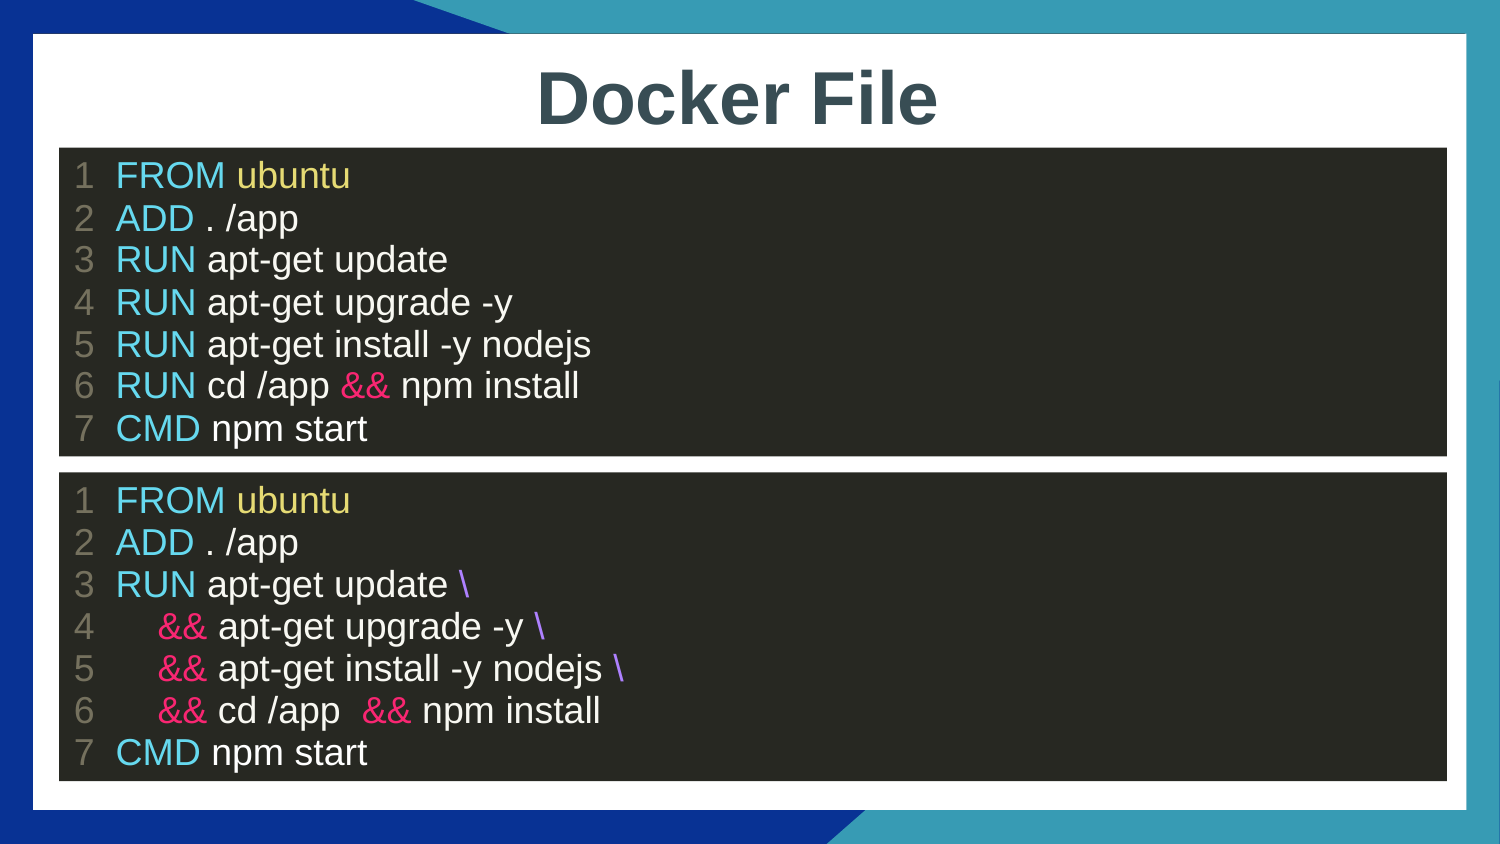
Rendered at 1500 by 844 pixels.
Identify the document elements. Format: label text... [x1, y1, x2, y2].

text_box 1 FROM ubuntu 2 ADD . /app 3 RUN apt-get update \ 4 && apt-get upgrade -y \ 5 && apt-get install -y nodejs \ 6 && cd /app && npm install 7 CMD npm start [59, 472, 1447, 782]
text_box 1 FROM ubuntu 2 ADD . /app 3 RUN apt-get update 4 RUN apt-get upgrade -y 5 RUN apt-get install -y nodejs 6 RUN cd /app && npm install 7 CMD npm start [59, 147, 1447, 457]
text_box Docker File [29, 48, 1447, 190]
